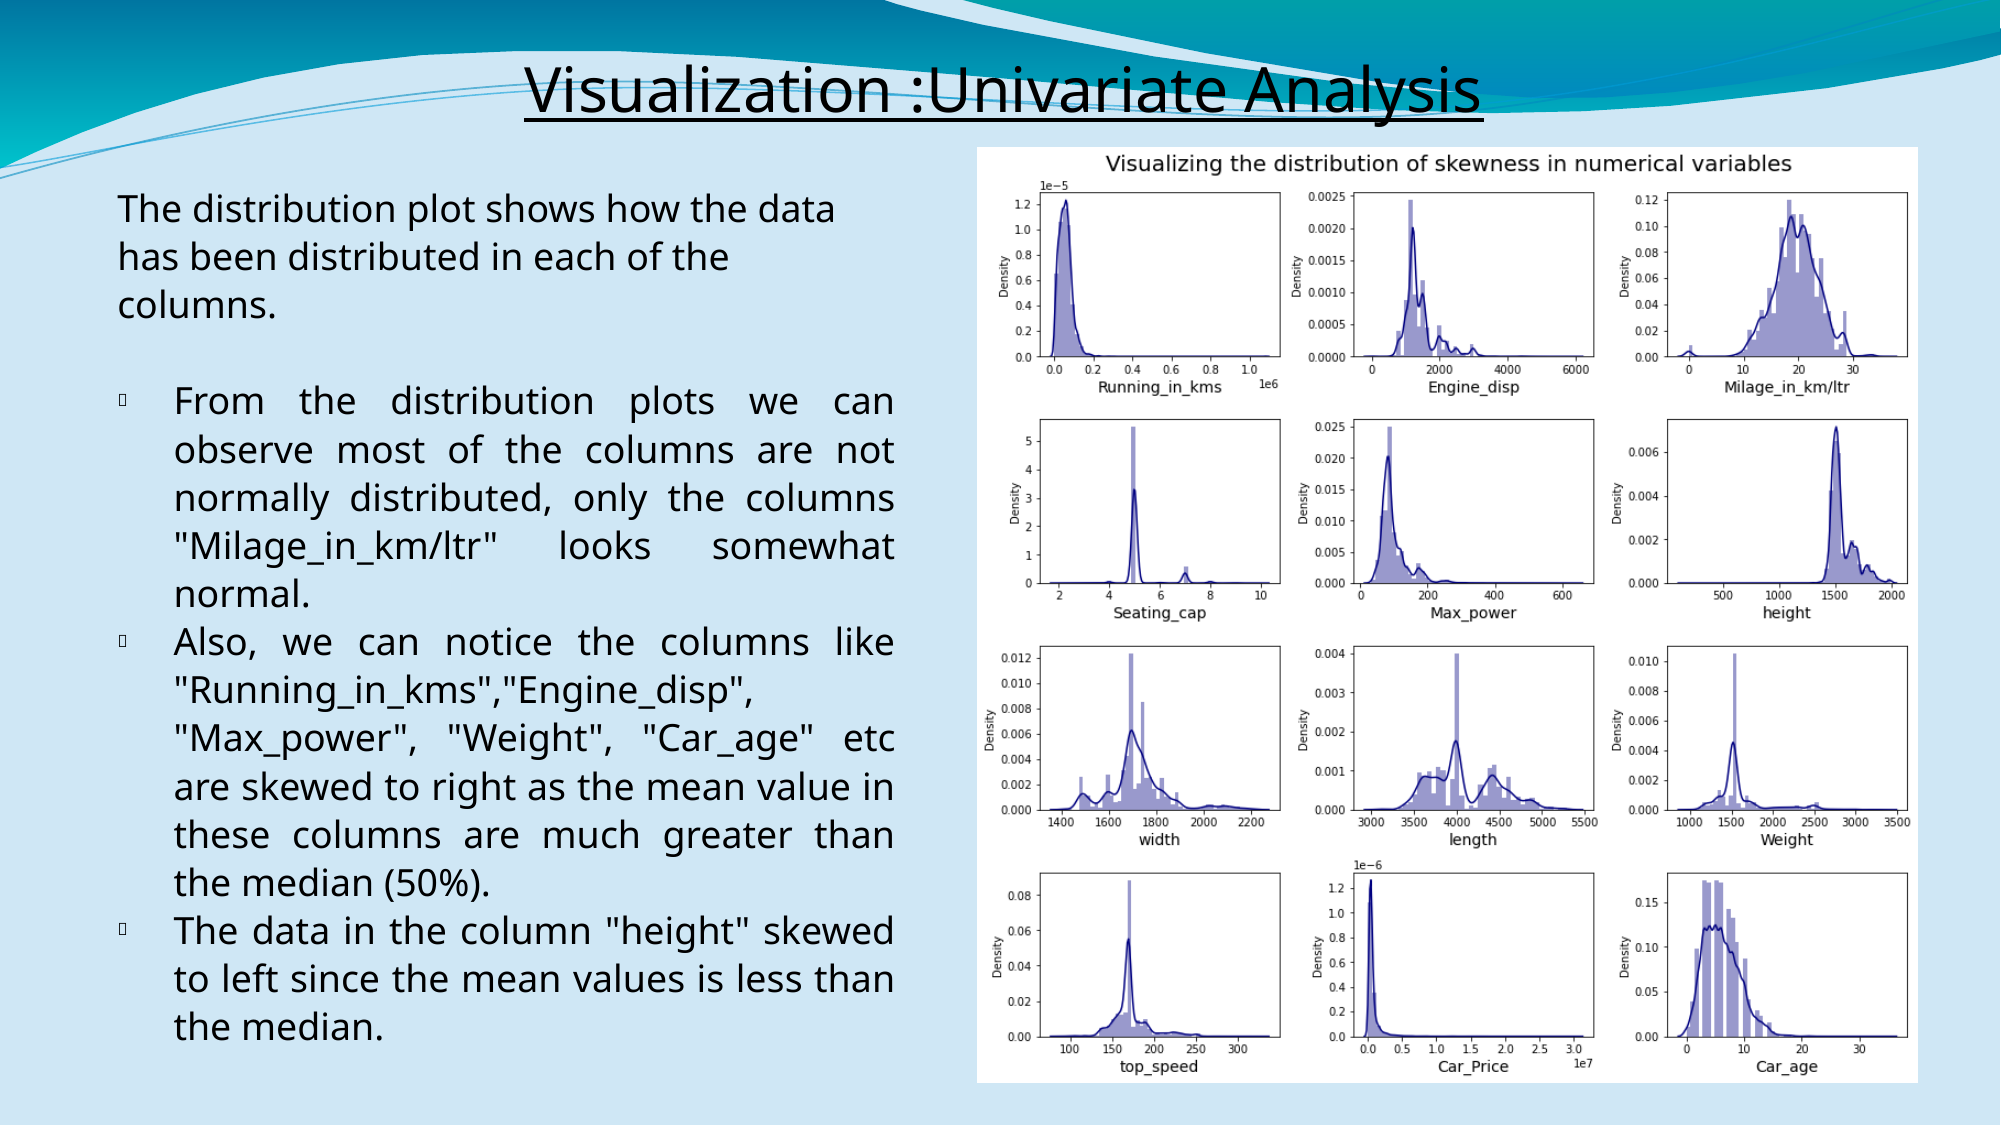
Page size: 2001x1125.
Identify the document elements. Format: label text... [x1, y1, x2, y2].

picture [977, 147, 1918, 1083]
text_box Visualization :Univariate Analysis [102, 42, 1906, 133]
text_box The distribution plot shows how the data has been distributed in each of the columns. From the distribution plots we can observe most of the columns are not normally distributed, only the columns "Milage_in_km/ltr" looks somewhat normal. Also, we can notice the columns like "Running_in_kms","Engine_disp", "Max_power", "Weight", "Car_age" etc are skewed to right as the mean value in these columns are much greater than the median (50%). The data in the column "height" skewed to left since the mean values is less than the median. [102, 174, 911, 1056]
